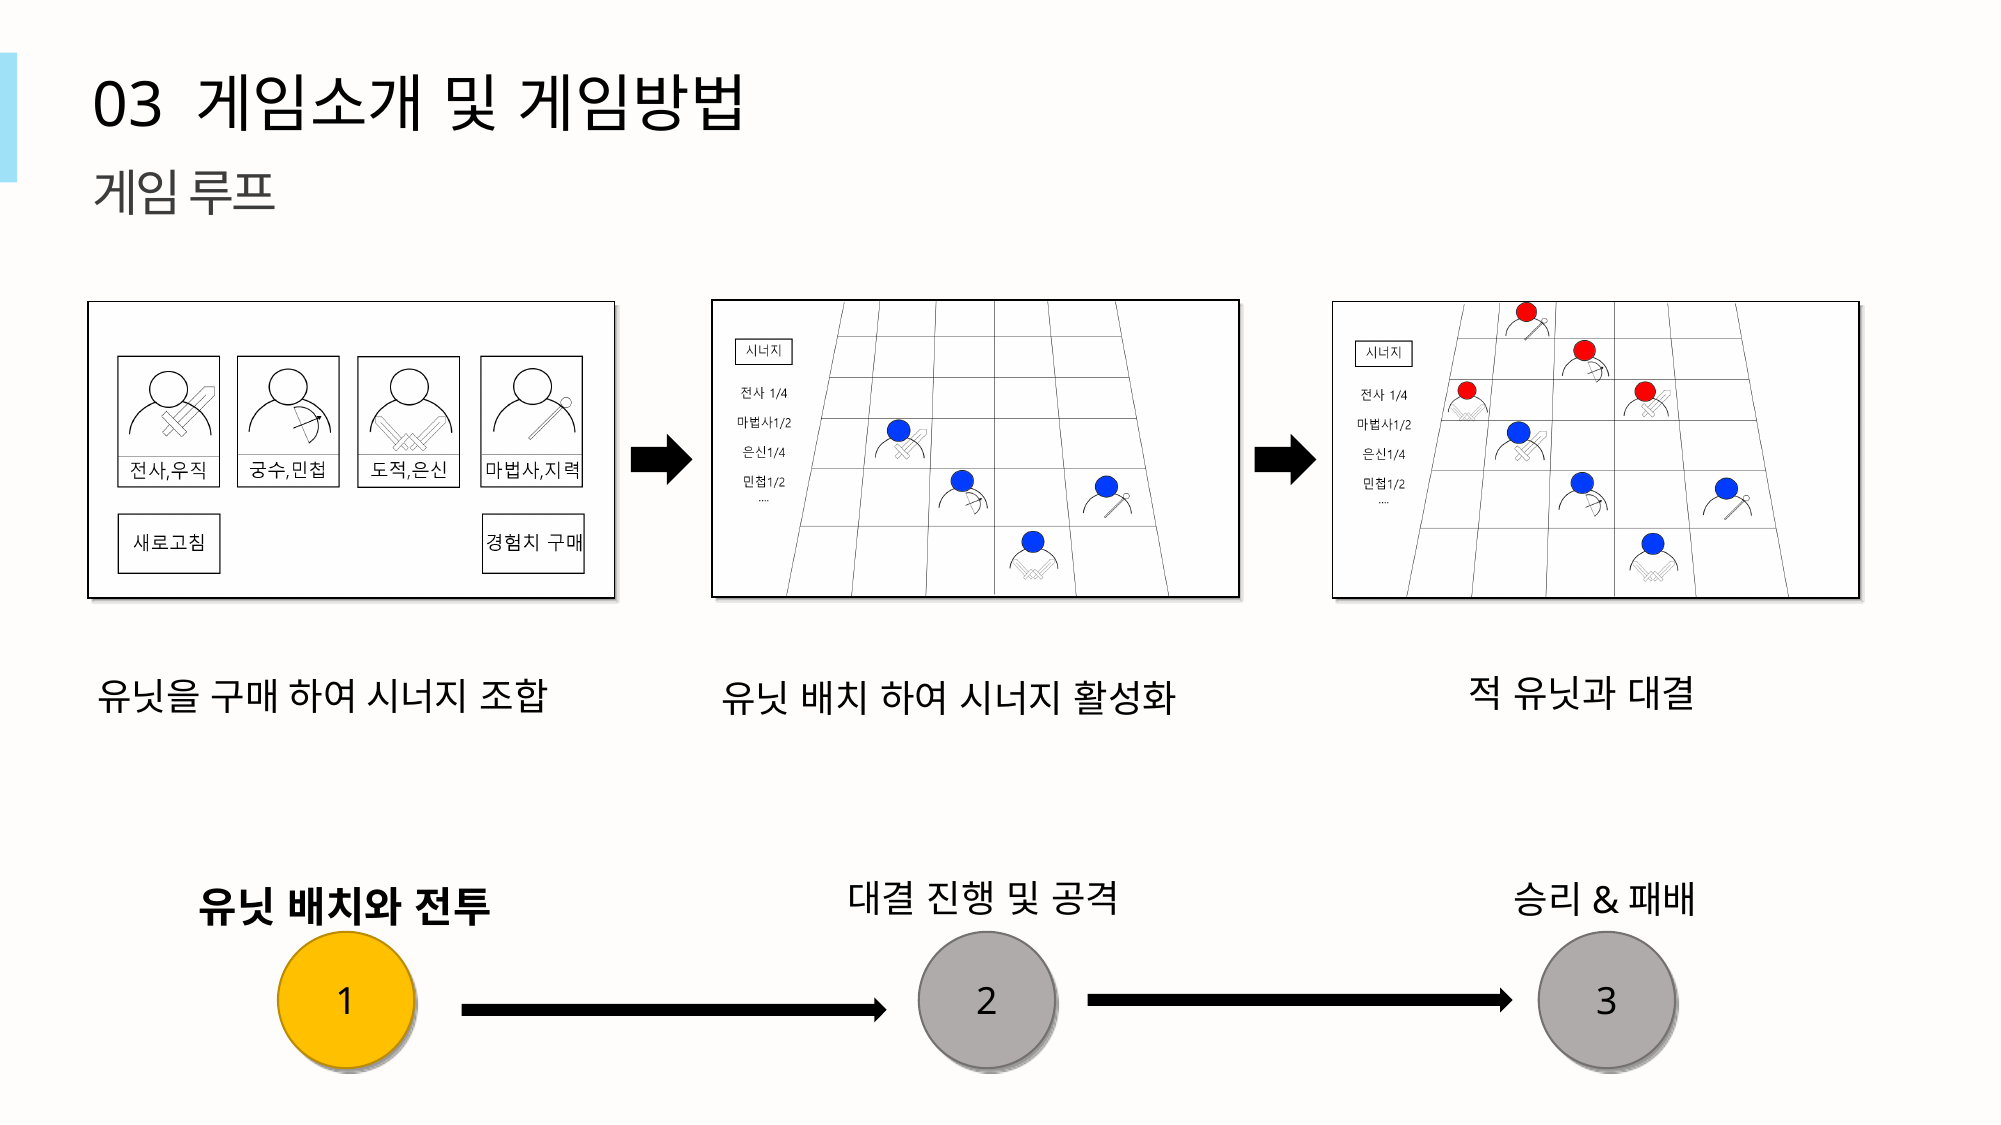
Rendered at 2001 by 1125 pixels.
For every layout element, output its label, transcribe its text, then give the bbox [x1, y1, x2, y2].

picture [713, 300, 1238, 597]
text_box 1 [277, 939, 415, 1069]
text_box [1255, 436, 1315, 483]
text_box 게임 루프 [77, 153, 312, 230]
text_box 대결 진행 및 공격 [832, 867, 1168, 929]
text_box [462, 999, 886, 1020]
text_box [1088, 990, 1512, 1010]
text_box 03 게임소개 및 게임방법 [77, 56, 818, 148]
text_box [0, 53, 17, 182]
text_box 승리&패배 [1498, 868, 1713, 930]
text_box 유닛을 구매 하여 시너지 조합 [82, 665, 621, 726]
text_box 적 유닛과 대결 [1453, 662, 1738, 723]
text_box [631, 436, 692, 483]
text_box 유닛 배치 하여 시너지 활성화 [706, 667, 1245, 729]
text_box 유닛 배치와 전투 [183, 873, 553, 939]
picture [1333, 302, 1858, 598]
text_box 2 [918, 931, 1056, 1069]
text_box 3 [1538, 931, 1676, 1069]
picture [88, 302, 614, 598]
